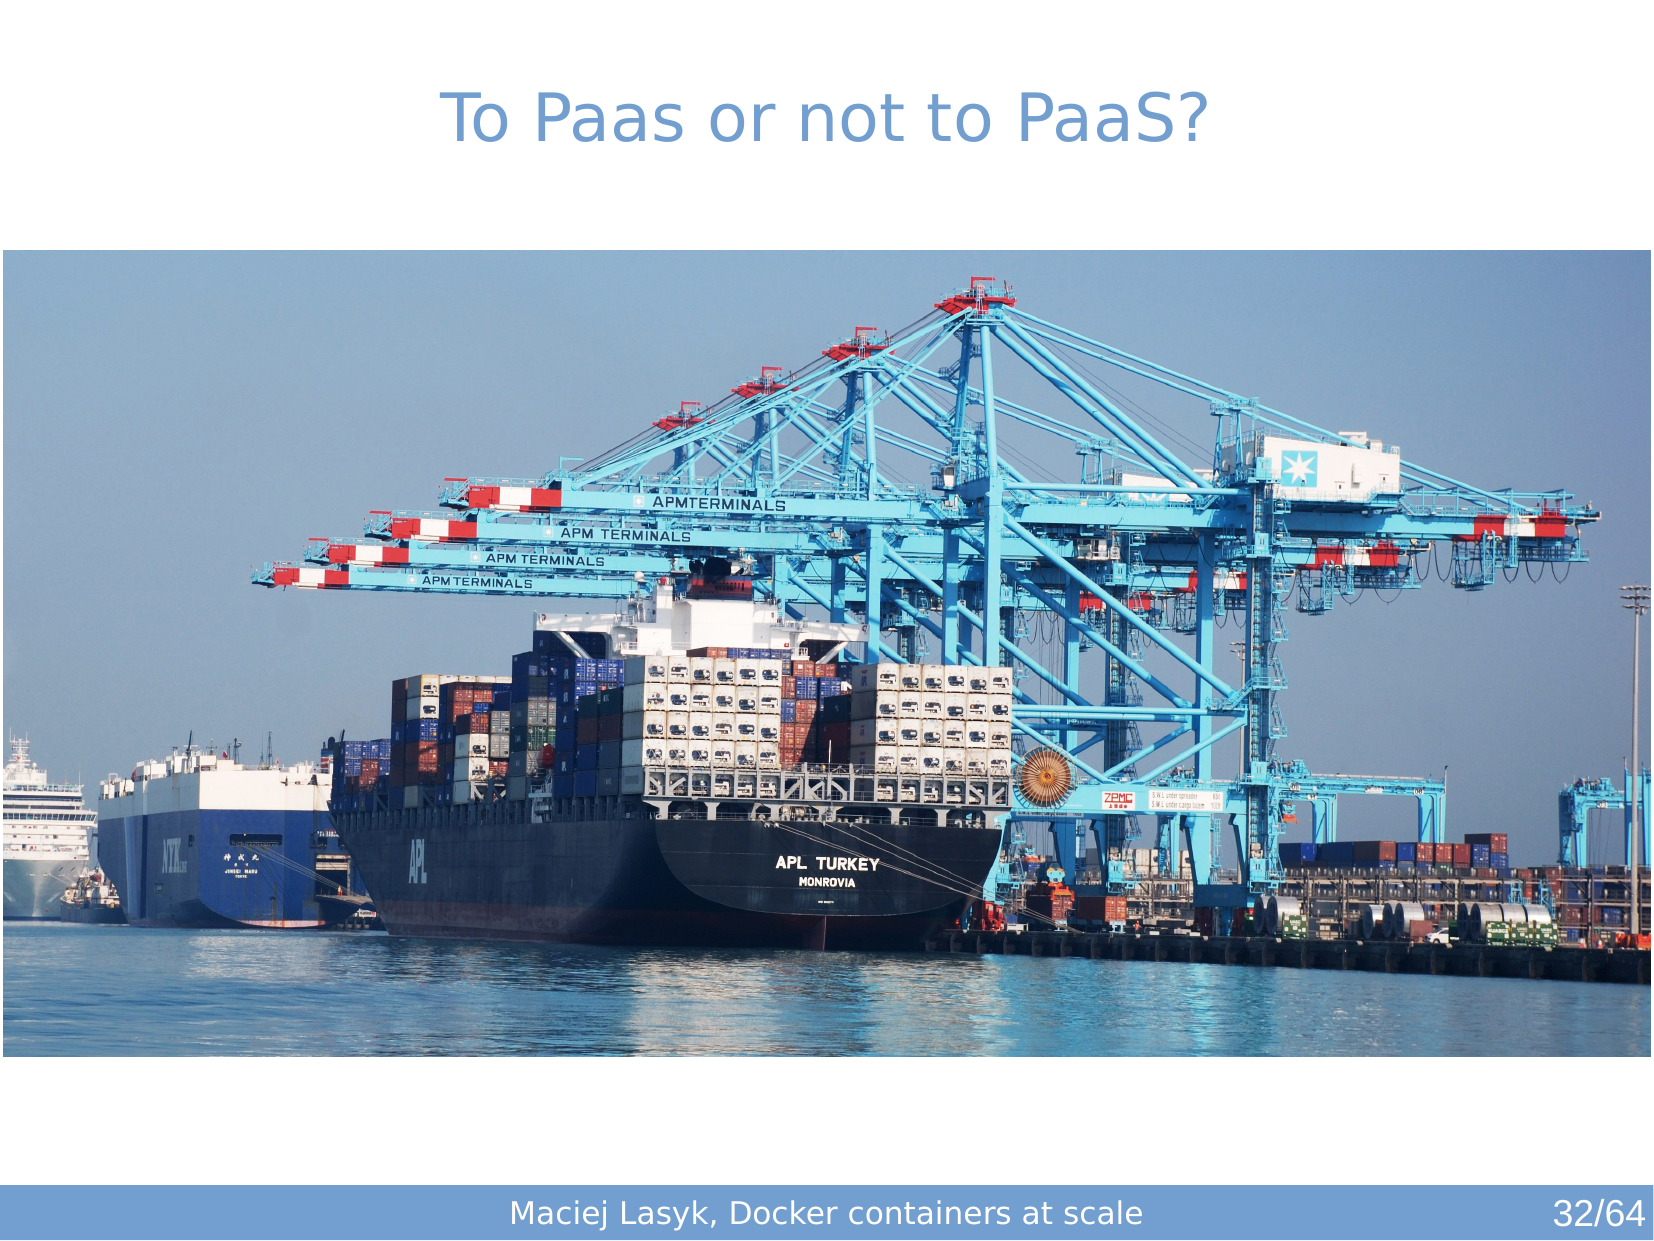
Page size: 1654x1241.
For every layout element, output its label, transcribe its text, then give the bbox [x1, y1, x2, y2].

text_box Maciej Lasyk, Docker containers at scale [494, 1188, 1160, 1240]
text_box [0, 1185, 1527, 1241]
text_box 32/64 [1527, 1185, 1654, 1241]
picture [3, 250, 1651, 1057]
text_box To Paas or not to PaaS? [426, 72, 1228, 166]
